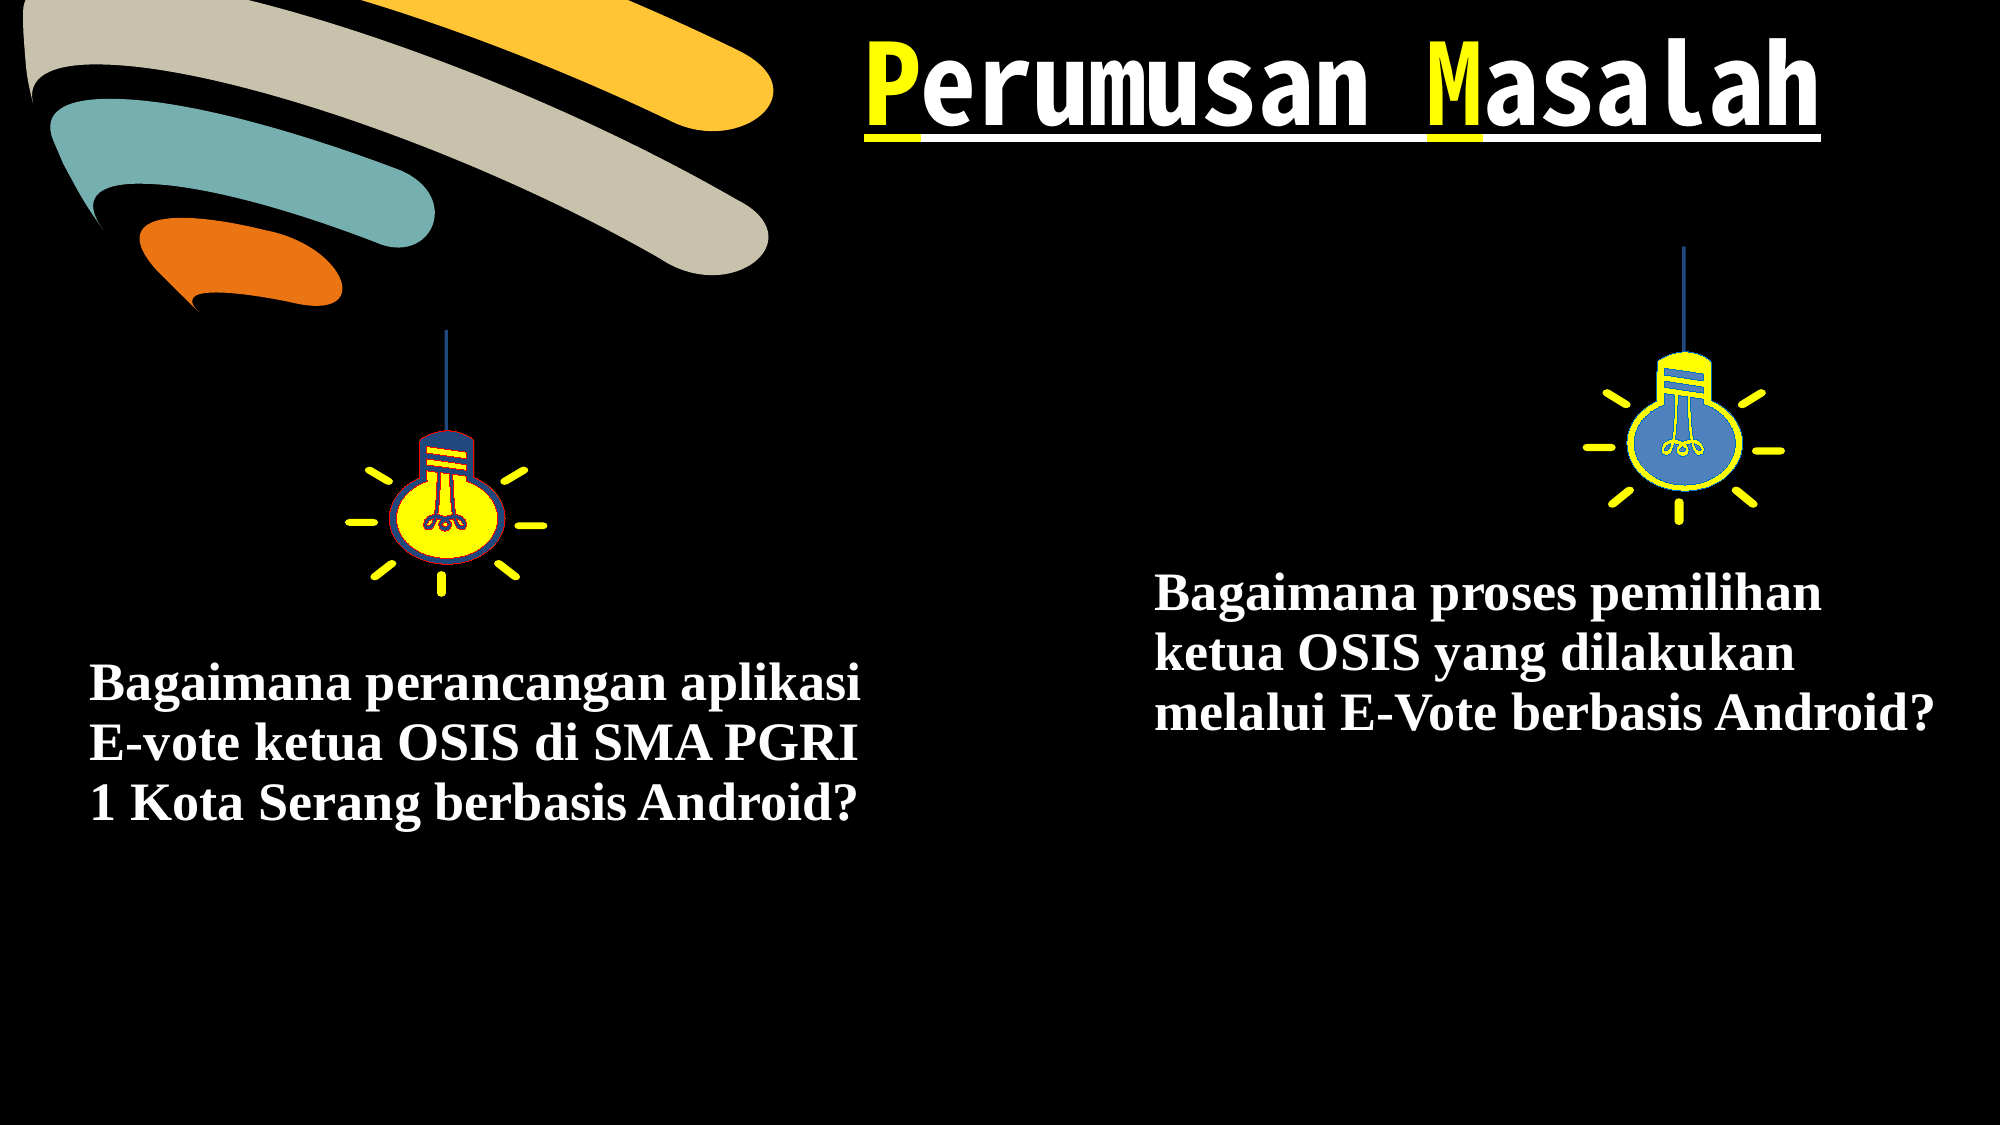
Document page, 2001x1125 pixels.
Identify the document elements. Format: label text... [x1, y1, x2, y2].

text_box [1626, 246, 1743, 492]
text_box [389, 329, 506, 565]
text_box [364, 466, 393, 485]
text_box [139, 217, 343, 312]
text_box [1582, 443, 1616, 452]
text_box [1602, 389, 1631, 409]
text_box [50, 98, 435, 248]
text_box [360, 0, 774, 132]
text_box Bagaimana perancangan aplikasi E-vote ketua OSIS di SMA PGRI 1 Kota Serang berbasis Android? [75, 645, 901, 841]
text_box [514, 522, 548, 530]
text_box [500, 466, 529, 485]
text_box [370, 560, 397, 581]
text_box [437, 571, 446, 597]
text_box [1674, 498, 1684, 526]
text_box [1737, 389, 1766, 409]
text_box [345, 518, 379, 526]
text_box [1608, 486, 1635, 508]
text_box Bagaimana proses pemilihan ketua OSIS yang dilakukan melalui E-Vote berbasis Android? [1140, 555, 1966, 811]
text_box [1751, 447, 1786, 455]
text_box [494, 560, 521, 581]
text_box [1731, 486, 1758, 508]
text_box Perumusan Masalah [825, 5, 1860, 184]
text_box [23, 0, 769, 276]
